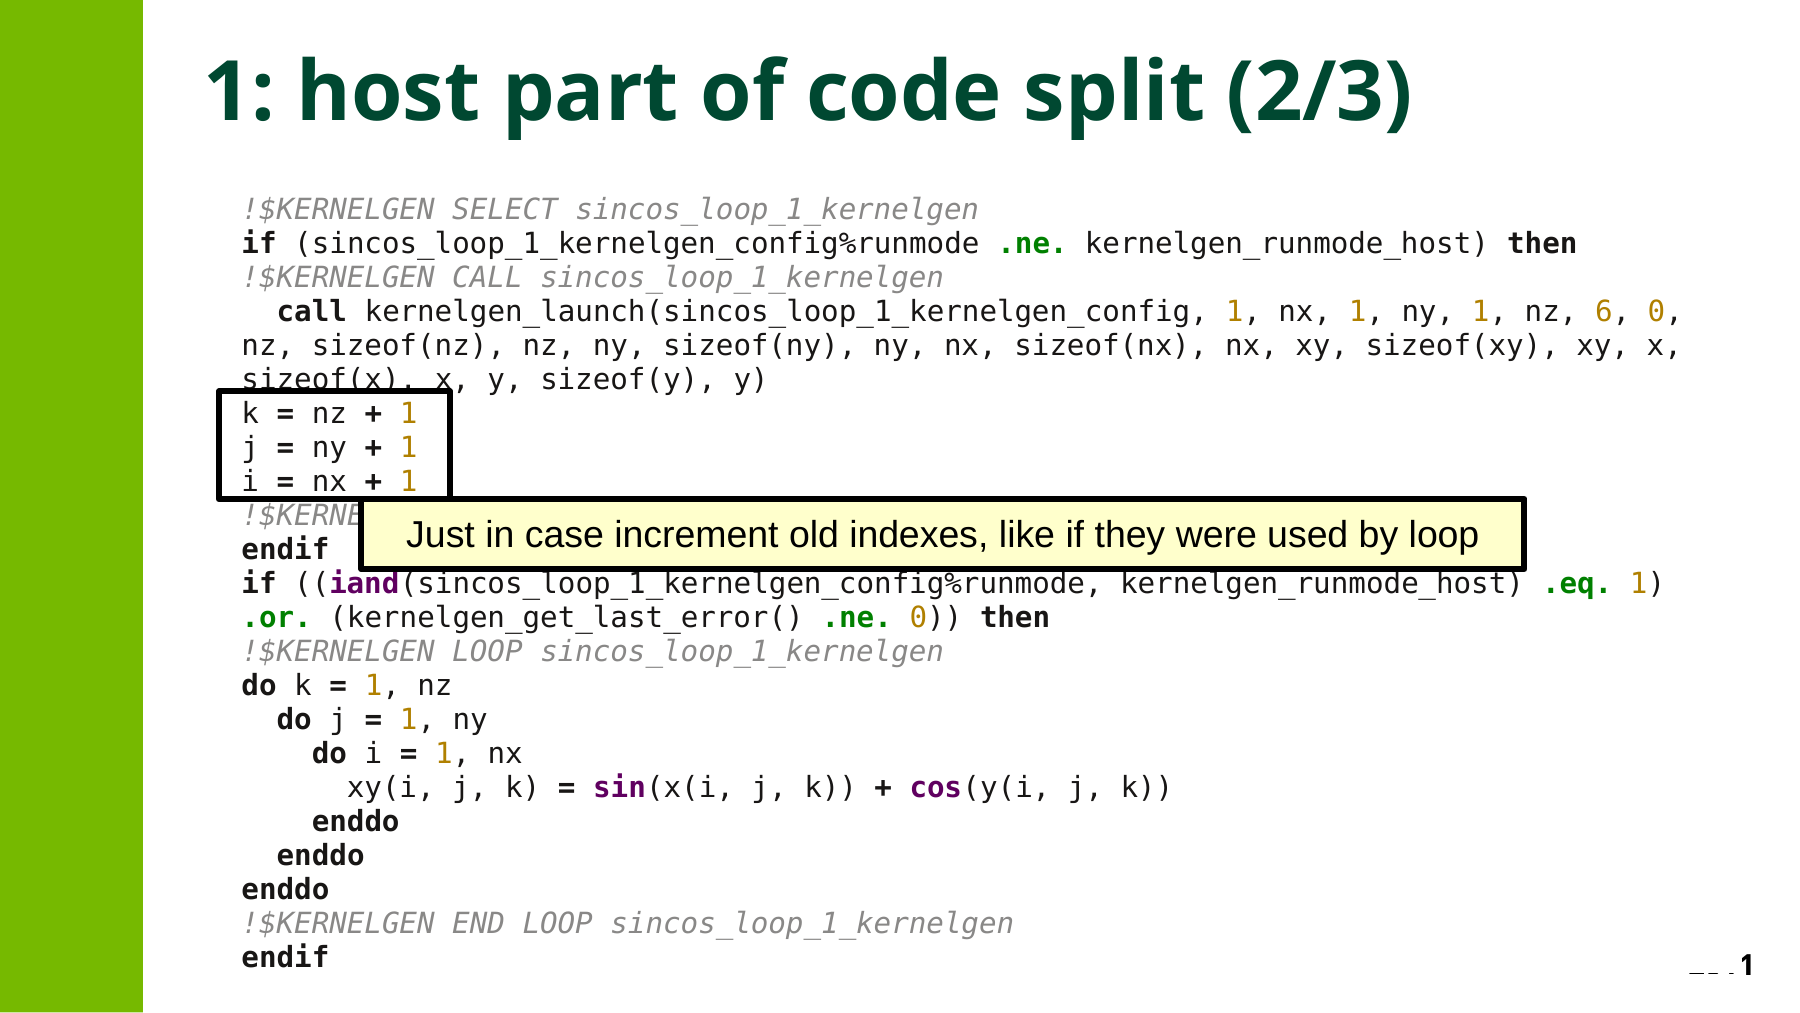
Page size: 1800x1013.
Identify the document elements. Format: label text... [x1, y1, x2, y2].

text_box Just in case increment old indexes, like if they were used by loop [361, 498, 1525, 570]
title 1: host part of code split (2/3) [188, 40, 1733, 211]
chart [240, 394, 447, 496]
chart [240, 193, 1742, 1013]
